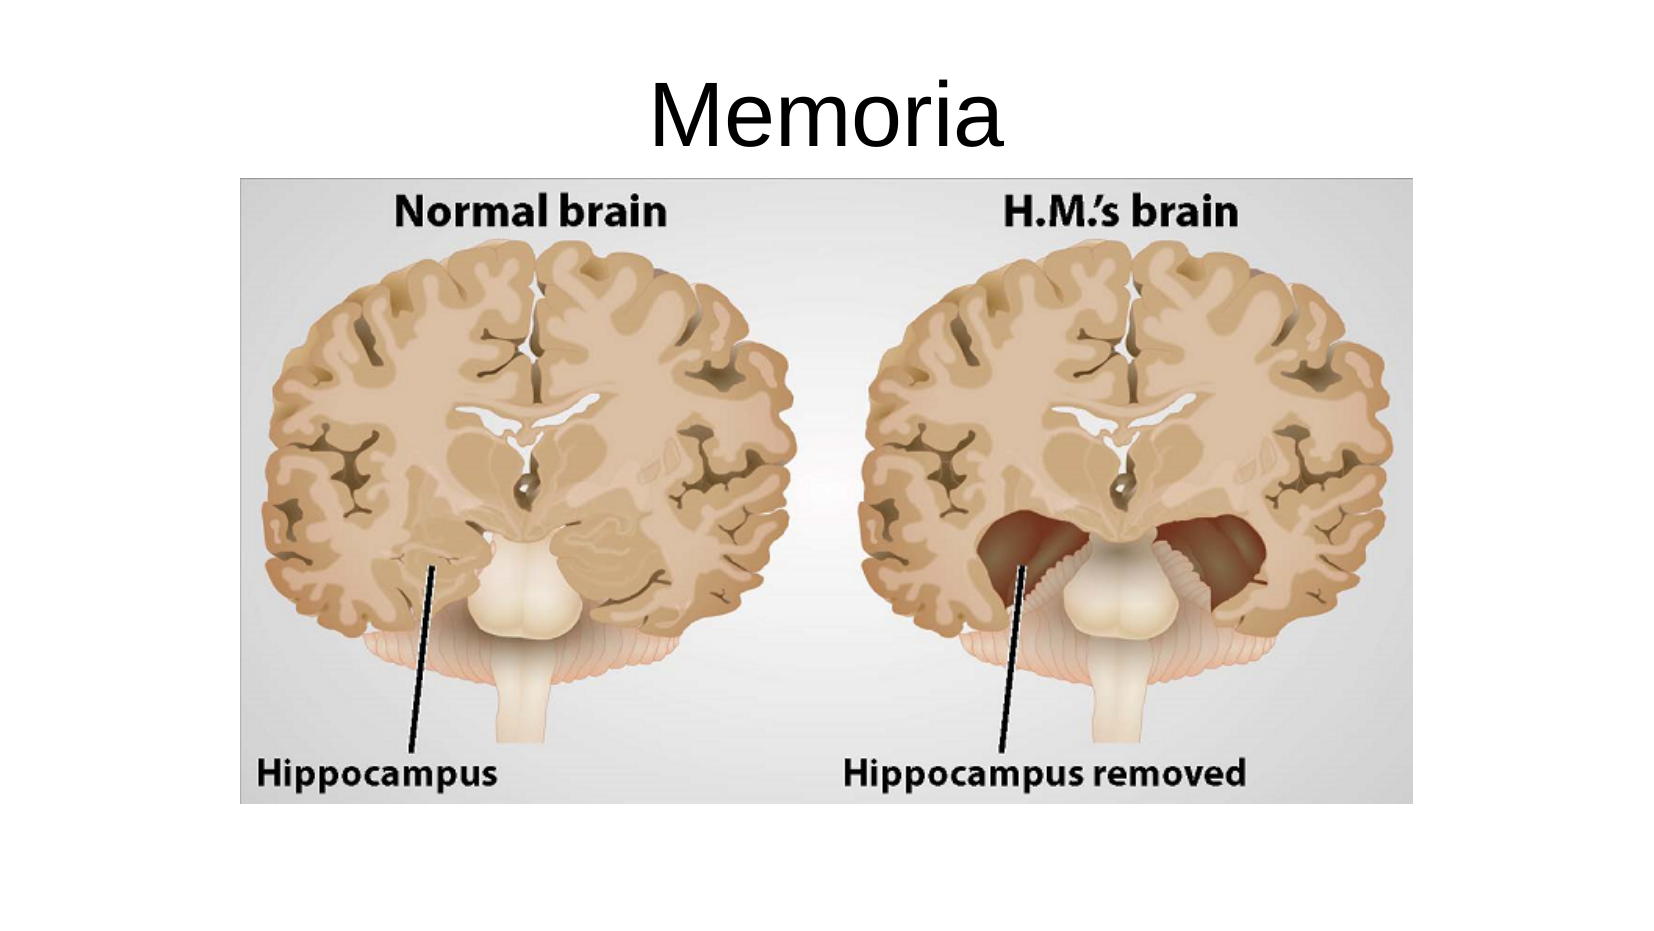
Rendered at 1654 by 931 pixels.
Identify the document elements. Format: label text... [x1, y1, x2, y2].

title Memoria [82, 37, 1571, 193]
picture [240, 178, 1413, 804]
